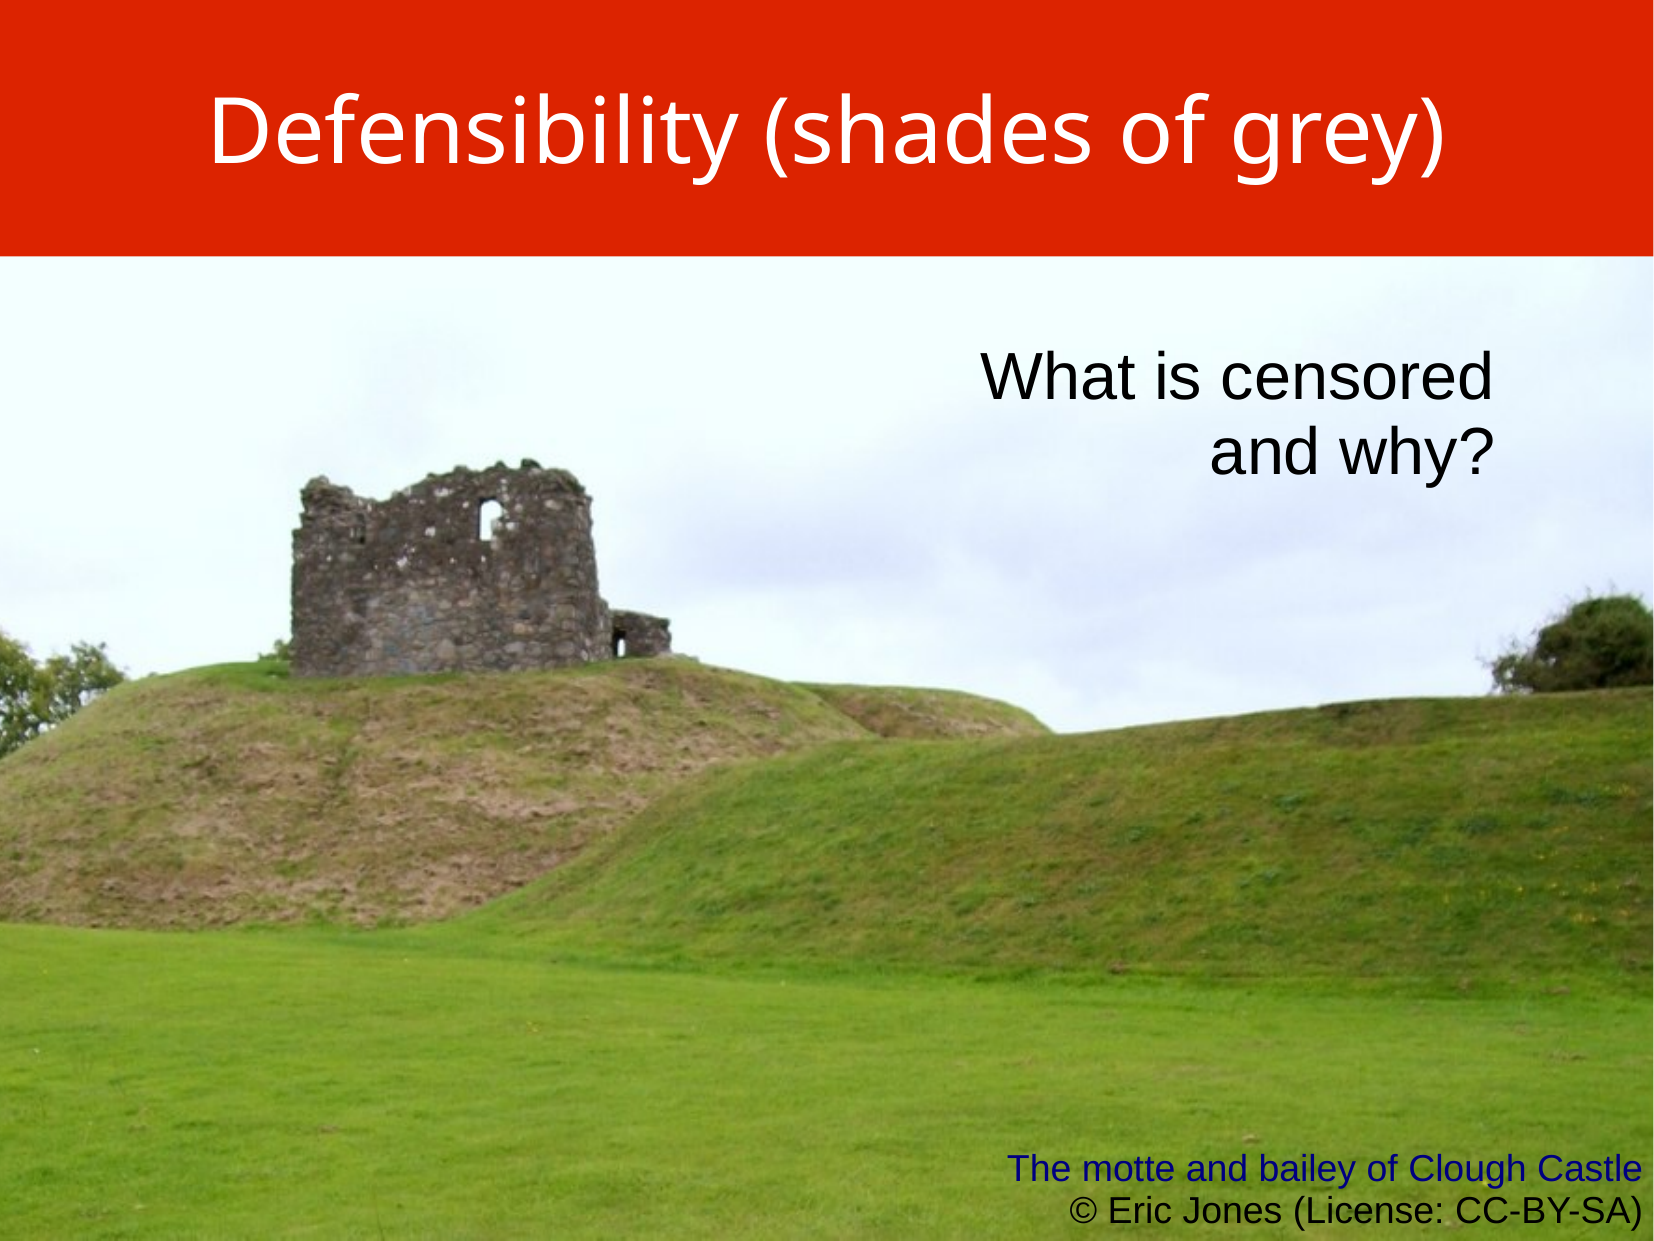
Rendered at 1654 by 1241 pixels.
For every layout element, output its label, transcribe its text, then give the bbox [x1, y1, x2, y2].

text_box The motte and bailey of Clough Castle © Eric Jones (License: CC-BY-SA) [992, 1139, 1654, 1239]
title Defensibility (shades of grey) [0, 0, 1654, 257]
picture [0, 257, 1654, 1241]
text_box What is censored and why? [965, 331, 1512, 497]
